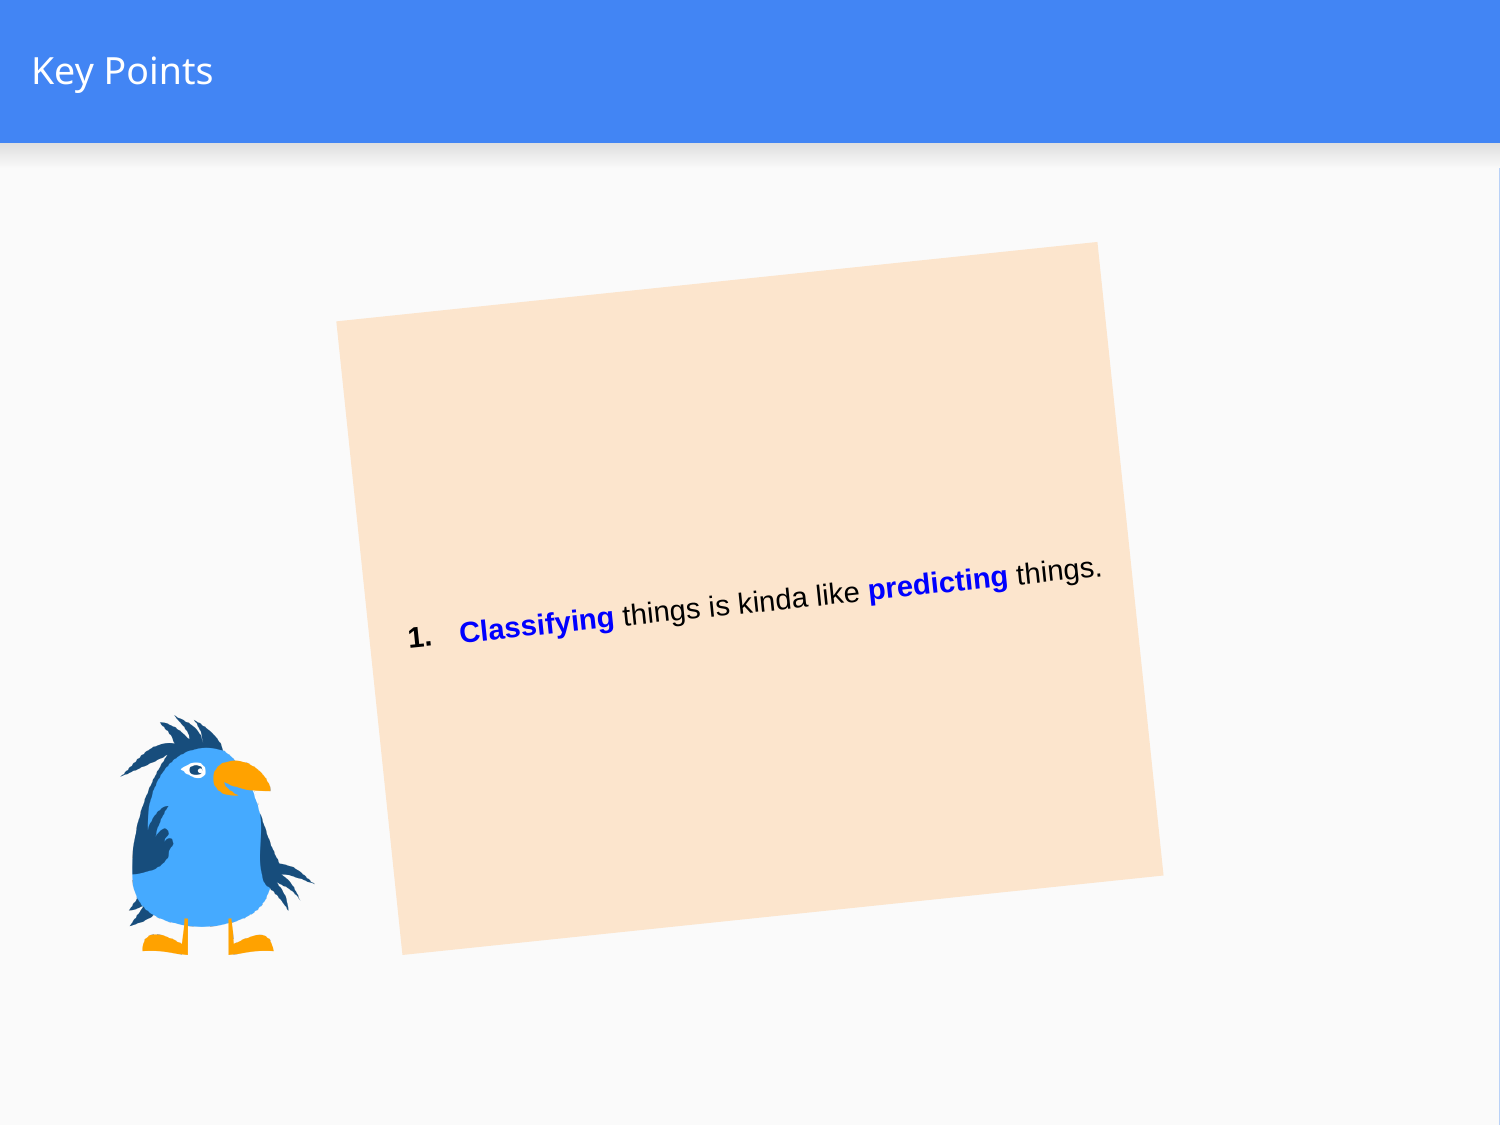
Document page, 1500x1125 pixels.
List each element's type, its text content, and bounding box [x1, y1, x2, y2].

picture [120, 715, 315, 955]
title Key Points [16, 3, 1464, 136]
text_box Classifying things is kinda like predicting things. [336, 241, 1164, 955]
